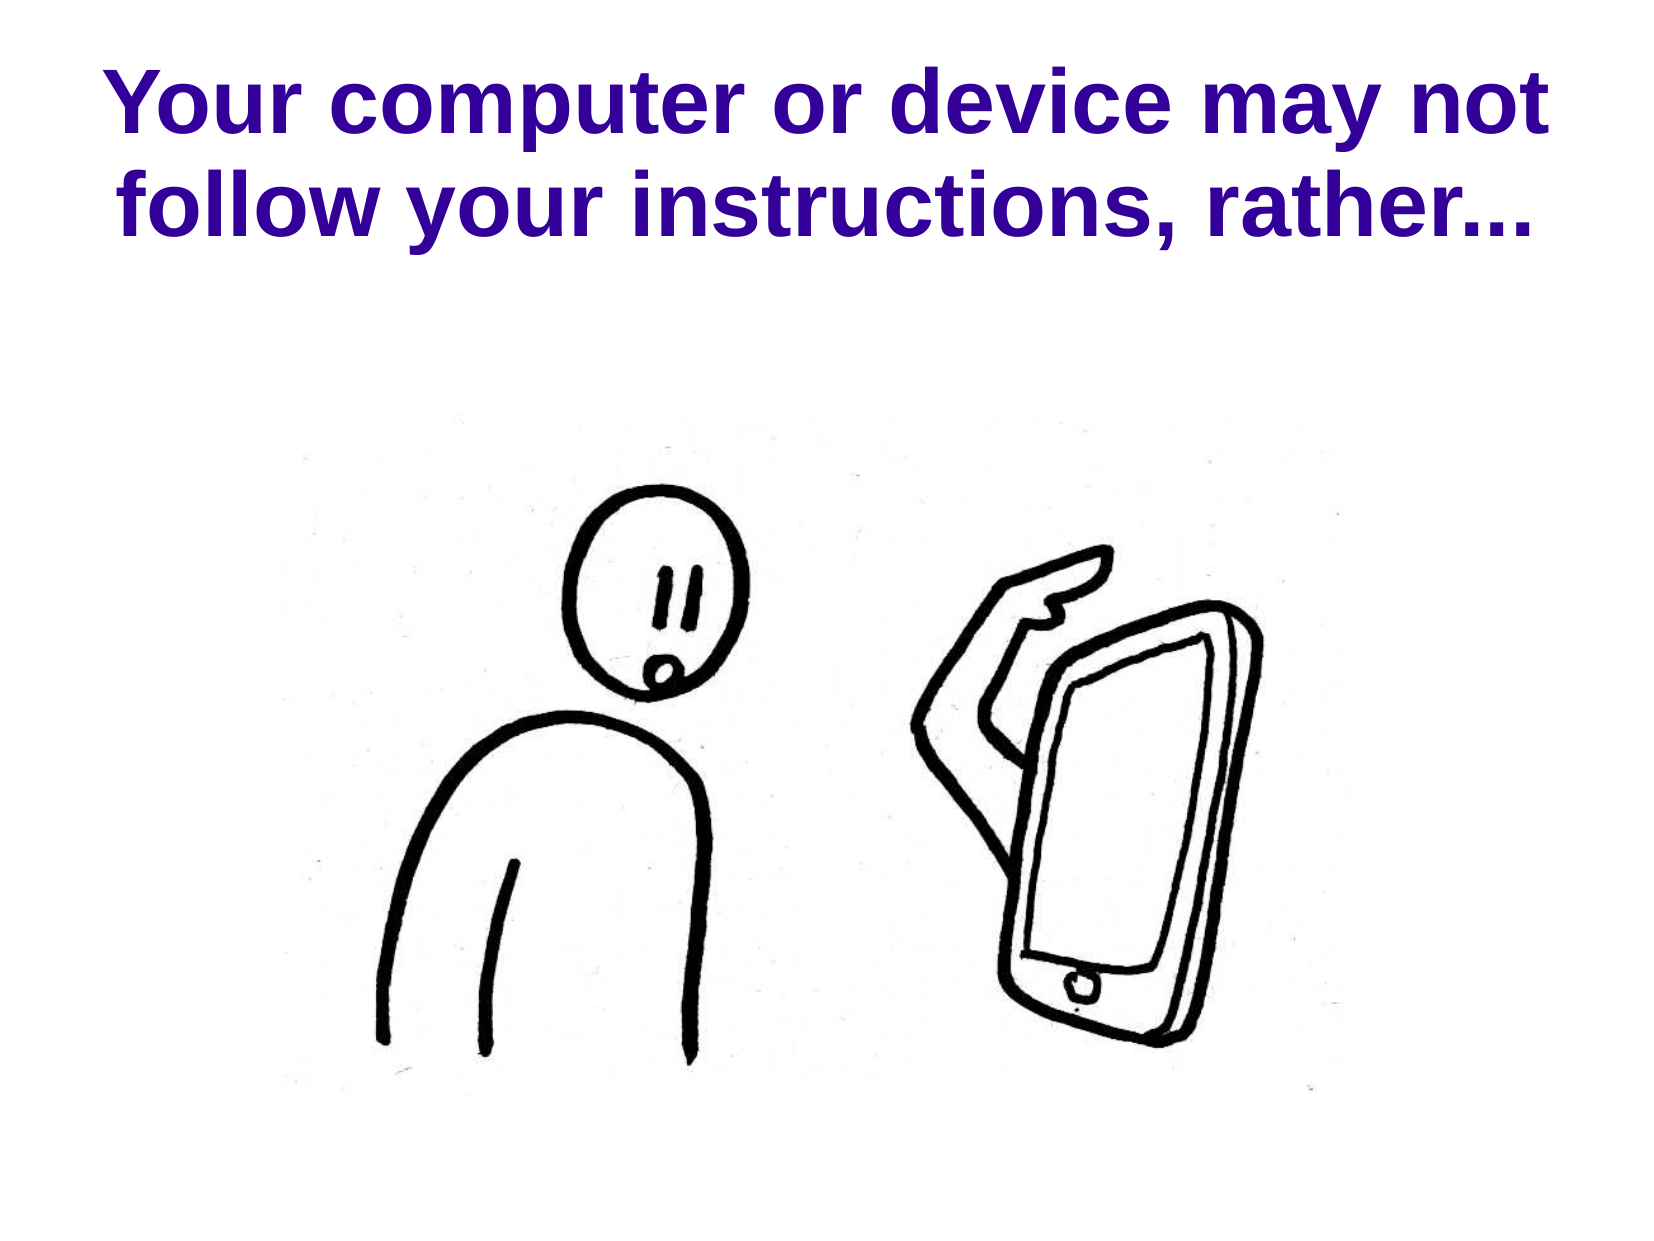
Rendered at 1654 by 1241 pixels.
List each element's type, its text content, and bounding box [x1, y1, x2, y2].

picture [281, 414, 1351, 1096]
title Your computer or device may not follow your instructions, rather... [82, 0, 1571, 340]
